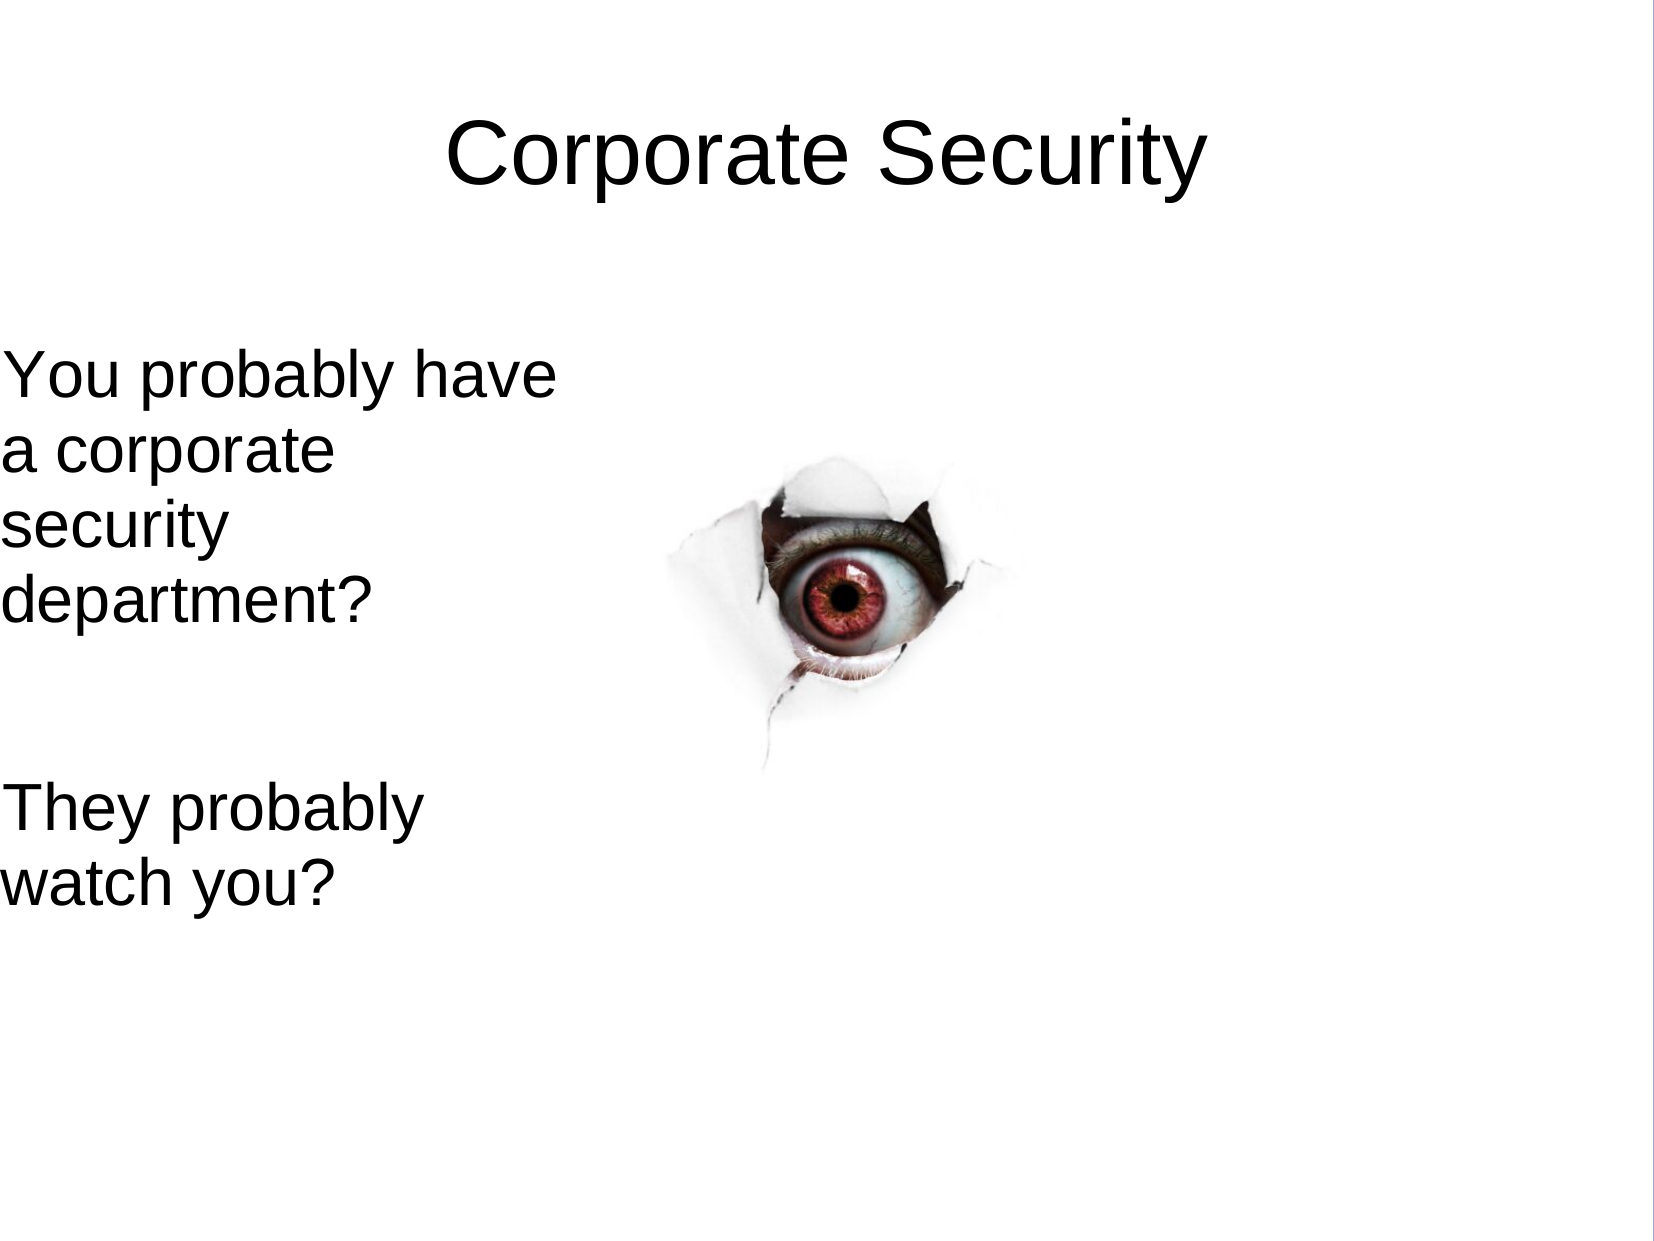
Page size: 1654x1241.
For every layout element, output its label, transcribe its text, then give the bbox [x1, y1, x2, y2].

title Corporate Security [82, 49, 1571, 257]
list You probably have a corporate security department? They probably watch you? [0, 337, 563, 1142]
picture [0, 0, 1654, 1241]
